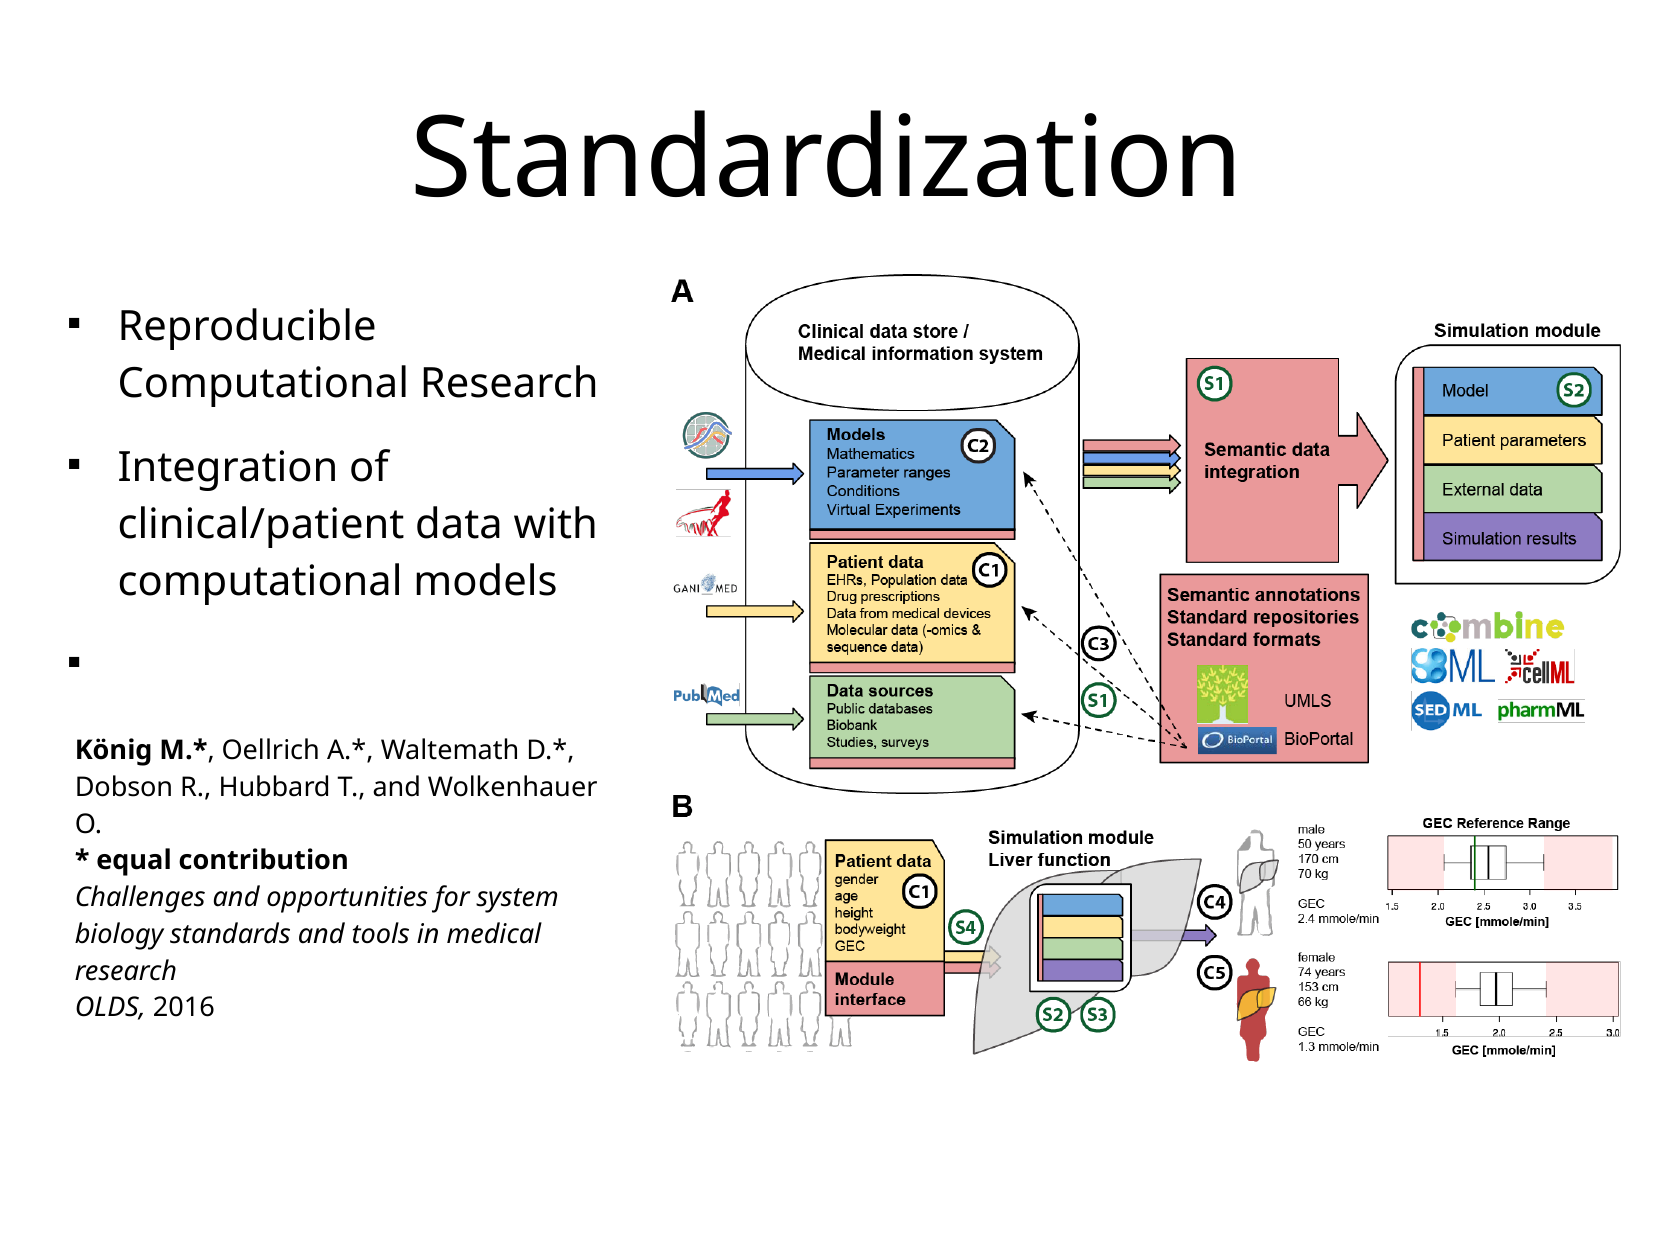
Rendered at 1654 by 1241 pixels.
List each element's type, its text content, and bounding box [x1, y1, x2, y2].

picture [670, 274, 1621, 1069]
text_box König M.*, Oellrich A.*, Waltemath D.*, Dobson R., Hubbard T., and Wolkenhauer O. * equal contribution Challenges and opportunities for system biology standards and tools in medical research OLDS, 2016 [60, 723, 646, 1154]
list Reproducible Computational Research Integration of clinical/patient data with computational models [53, 296, 646, 691]
title Standardization [82, 49, 1571, 257]
